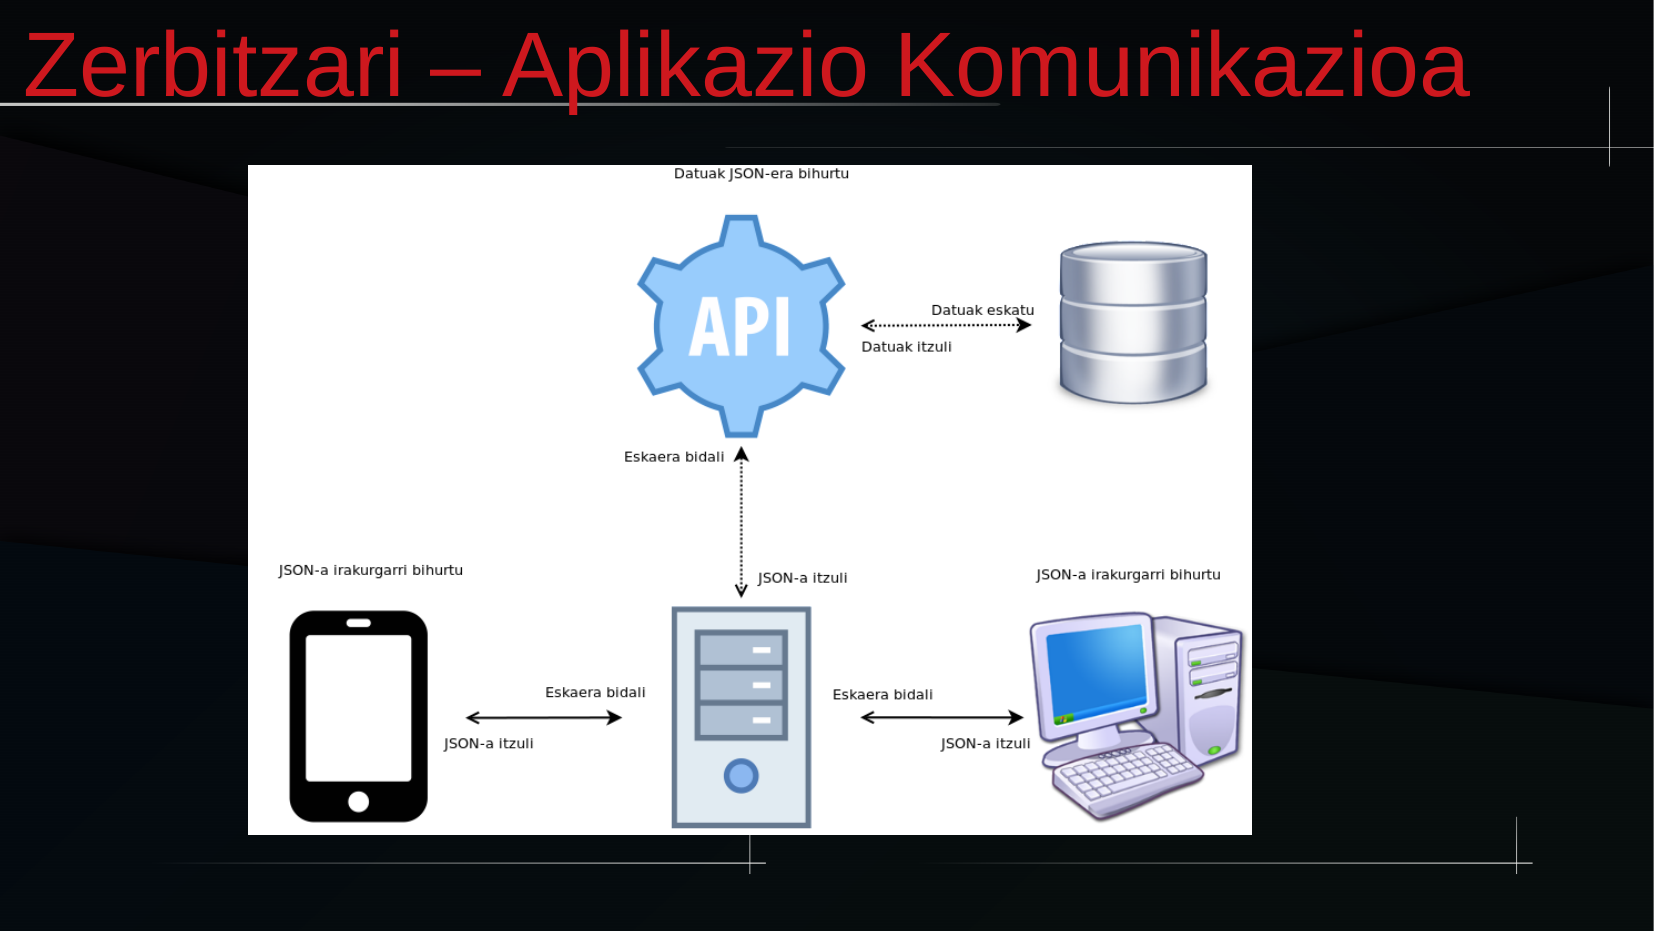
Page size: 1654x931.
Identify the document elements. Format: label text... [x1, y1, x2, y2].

picture [0, 0, 1654, 931]
title Zerbitzari – Aplikazio Komunikazioa [23, 11, 1589, 119]
